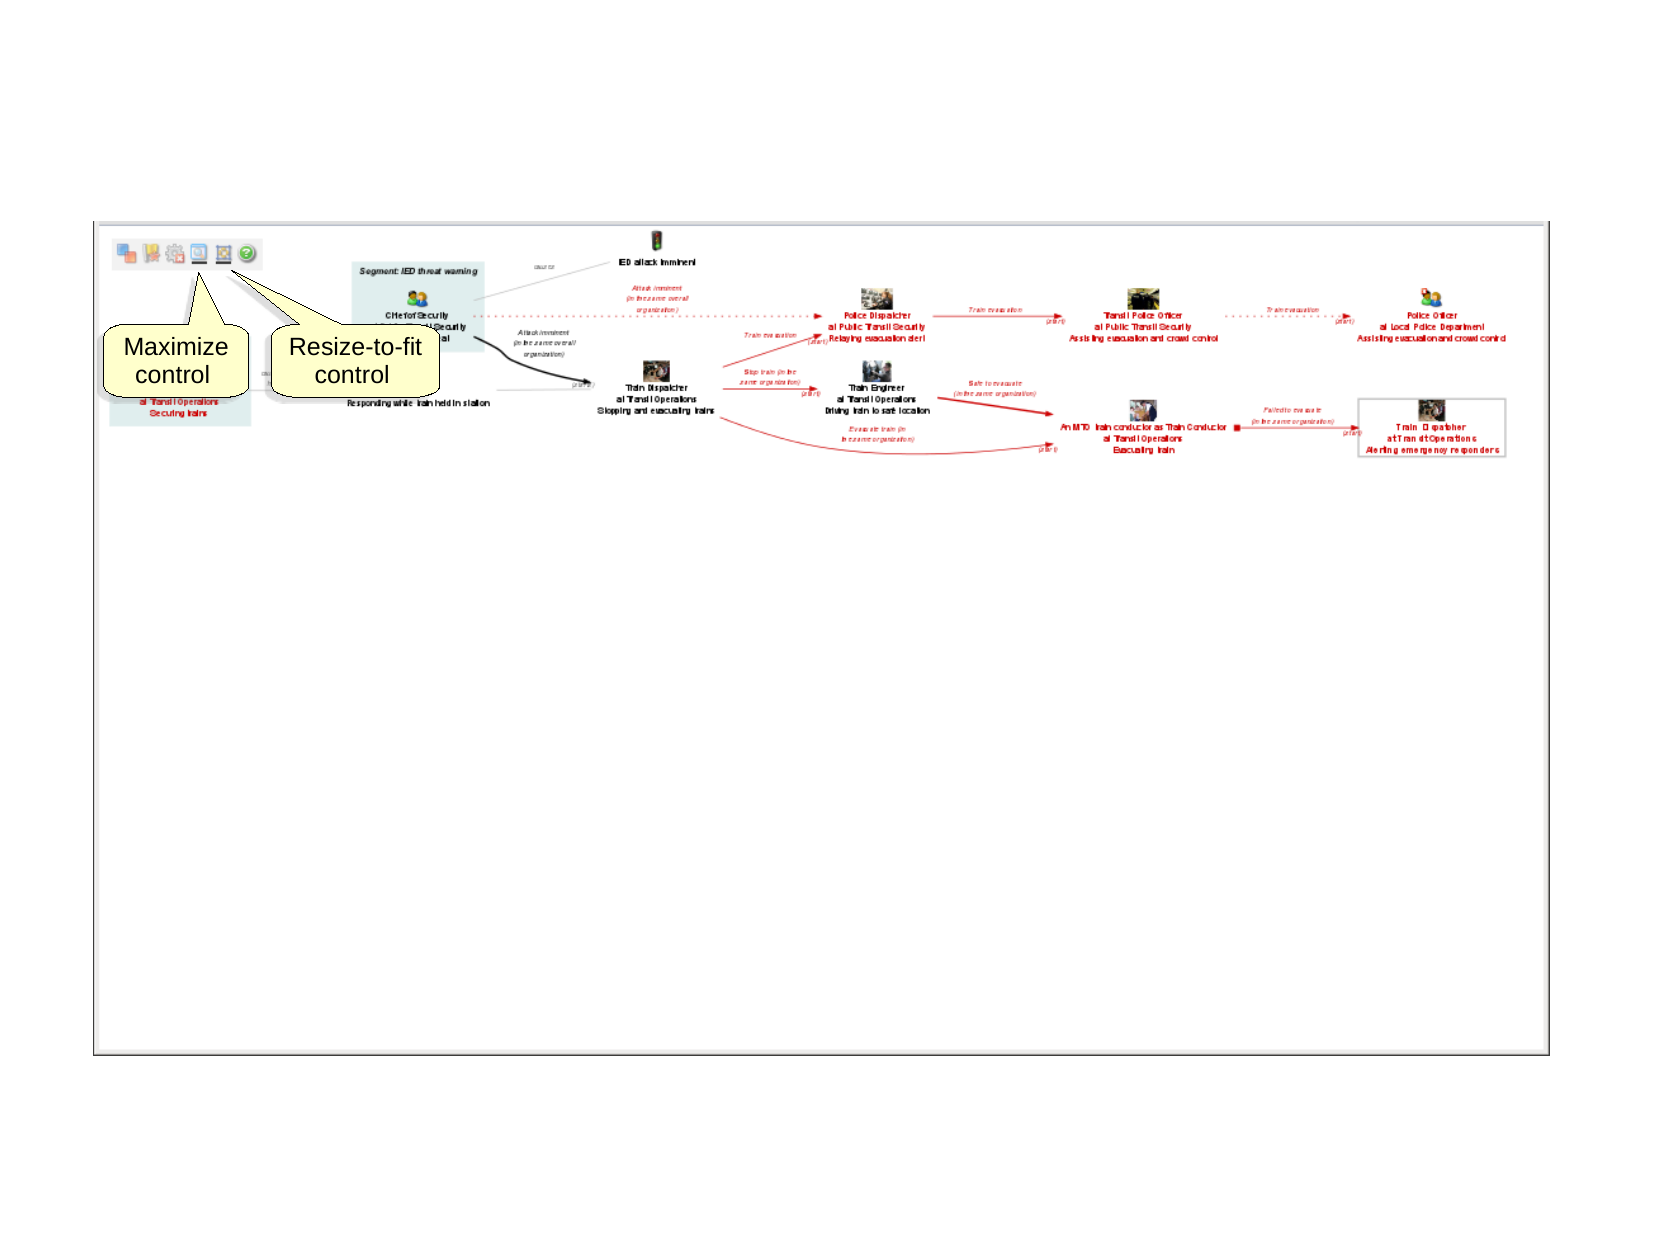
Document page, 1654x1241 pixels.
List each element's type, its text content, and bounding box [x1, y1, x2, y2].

text_box Resize-to-fit control [231, 270, 440, 398]
text_box Maximize control [103, 272, 249, 398]
picture [93, 221, 1550, 1056]
